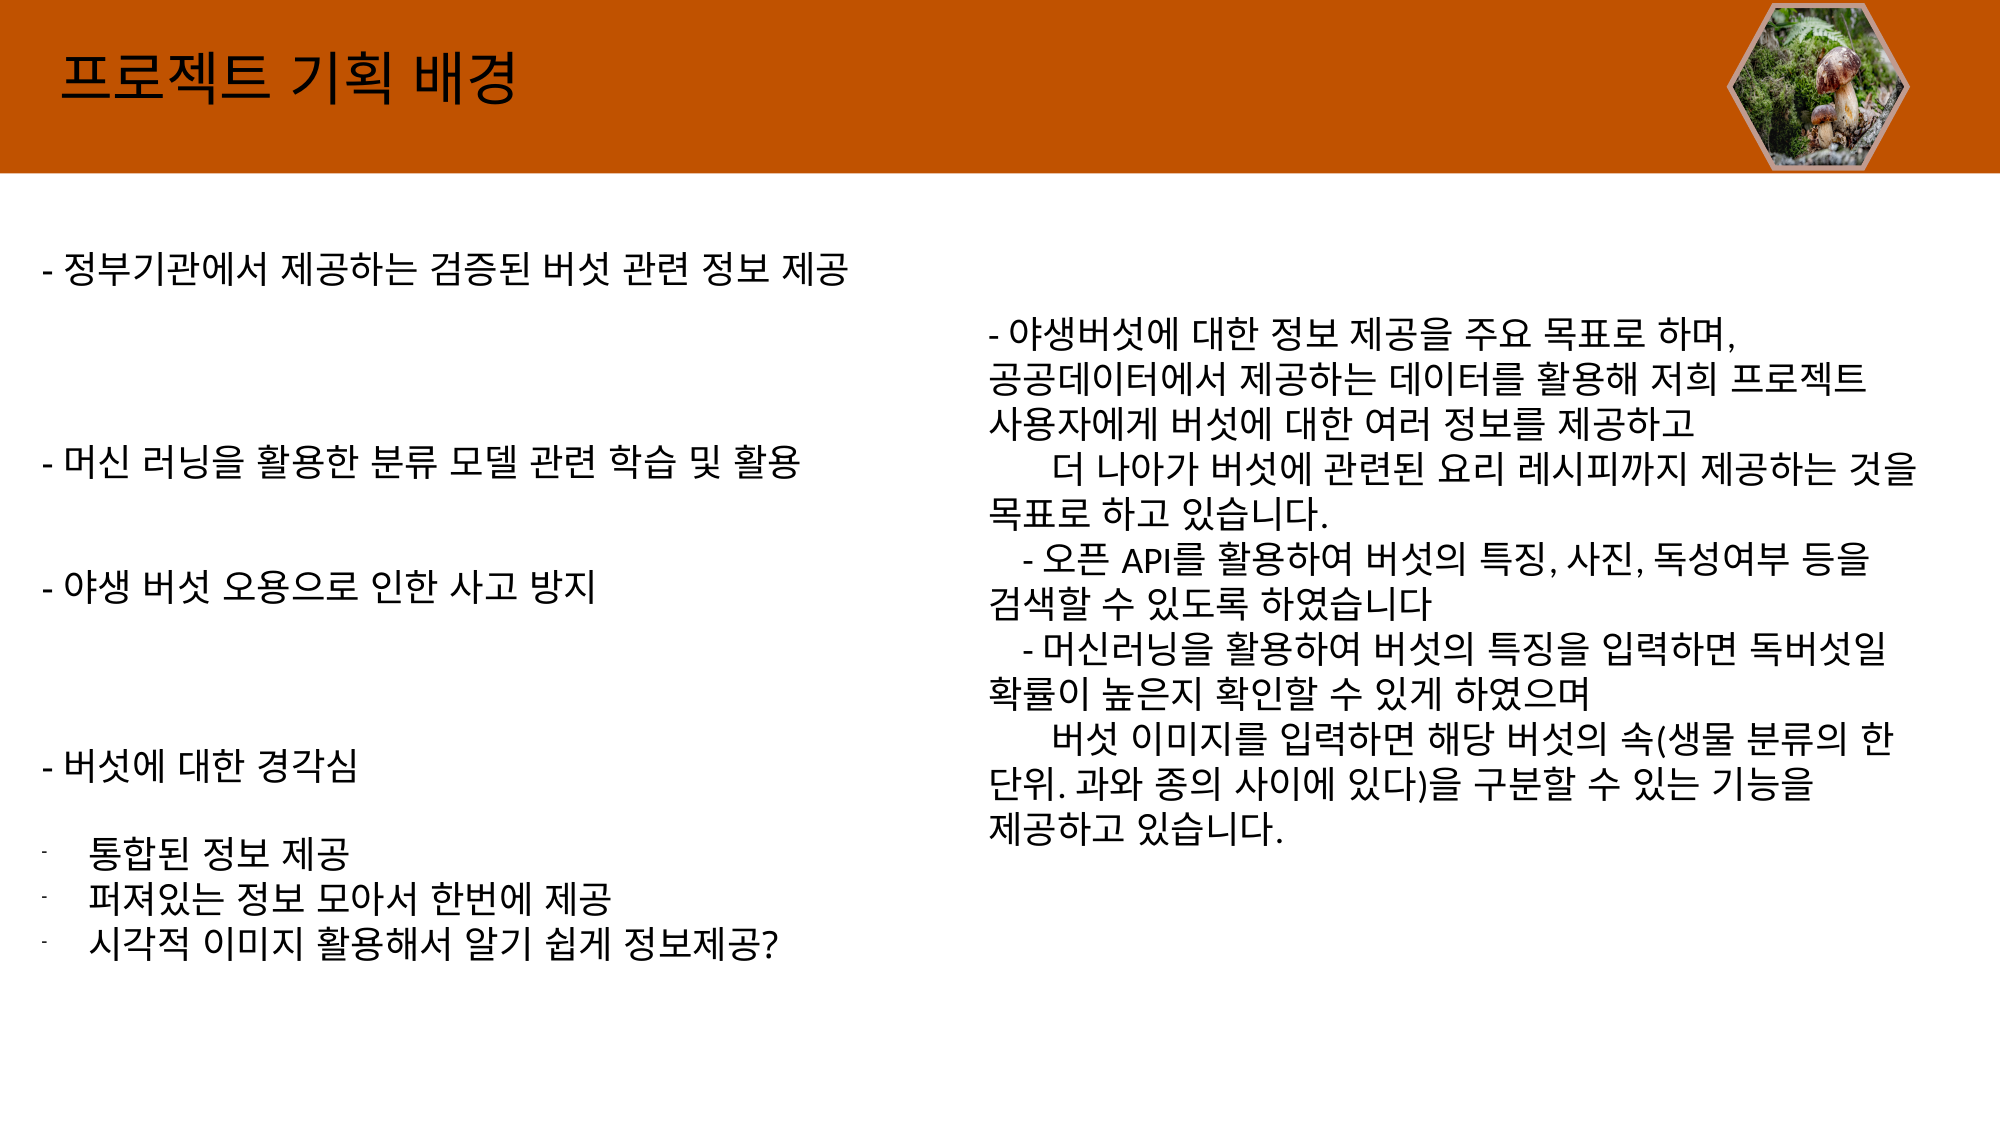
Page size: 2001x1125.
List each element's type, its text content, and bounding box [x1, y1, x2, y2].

text_box 프로젝트 기획 배경 [44, 35, 1063, 121]
text_box [0, 0, 2000, 174]
text_box 통합된 정보 제공 퍼져있는 정보 모아서 한번에 제공 시각적 이미지 활용해서 알기 쉽게 정보제공? [26, 824, 930, 1019]
text_box - 버섯에 대한 경각심 [26, 735, 700, 796]
text_box - 머신 러닝을 활용한 분류 모델 관련 학습 및 활용 [26, 431, 930, 492]
text_box - 야생버섯에 대한 정보 제공을 주요 목표로 하며, 공공데이터에서 제공하는 데이터를 활용해 저희 프로젝트 사용자에게 버섯에 대한 여러 정보를 제공하고 더 나아가 버섯에 관련된 요리 레시피까지 제공하는 것을 목표로 하고 있습니다. - 오픈 API를 활용하여 버섯의 특징, 사진, 독성여부 등을 검색할 수 있도록 하였습니다 - 머신러닝을 활용하여 버섯의 특징을 입력하면 독버섯일 확률이 높은지 확인할 수 있게 하였으며 버섯 이미지를 입력하면 해당 버섯의 속(생물 분류의 한 단위. 과와 종의 사이에 있다)을 구분할 수 있는 기능을 제공하고 있습니다. [973, 303, 1974, 859]
text_box - 정부기관에서 제공하는 검증된 버섯 관련 정보 제공 [26, 238, 1102, 299]
text_box - 야생 버섯 오용으로 인한 사고 방지 [26, 556, 700, 617]
